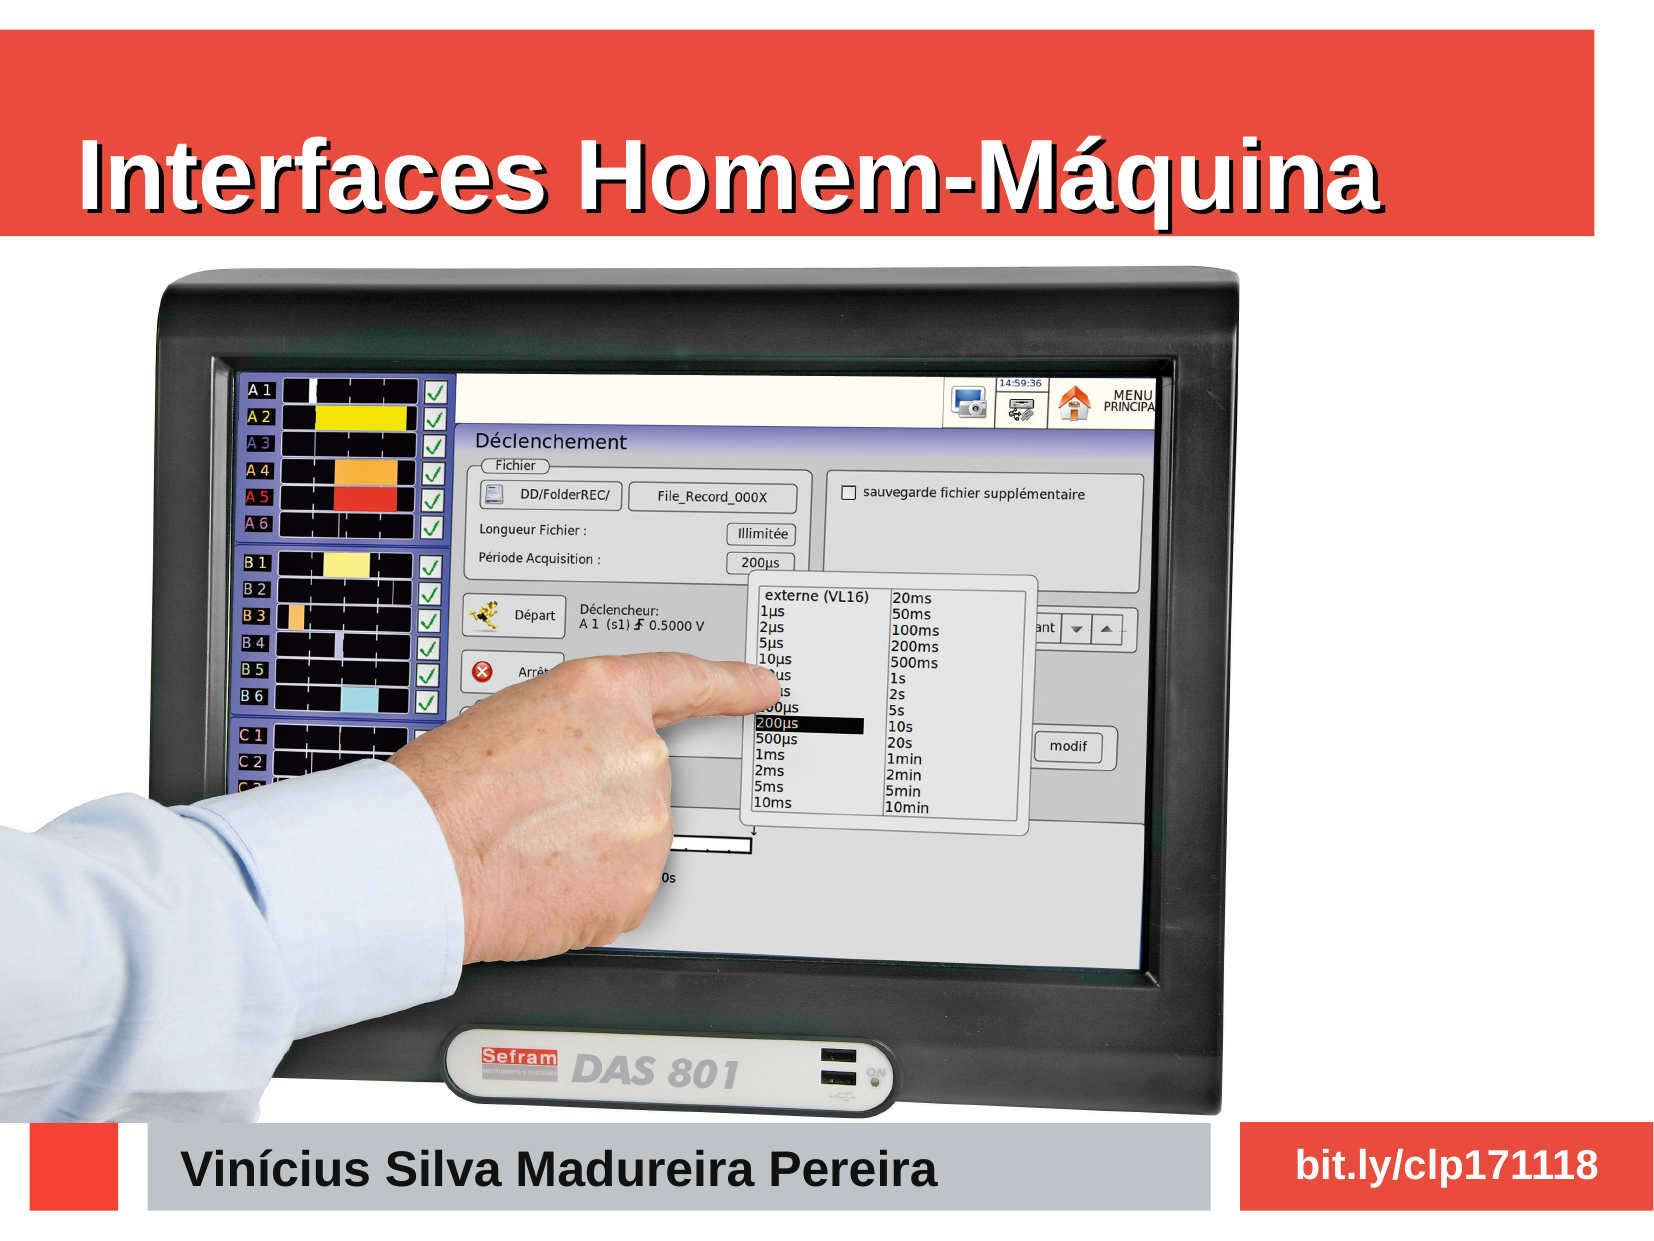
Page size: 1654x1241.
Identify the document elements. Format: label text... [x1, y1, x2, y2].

picture [0, 250, 1241, 1123]
text_box bit.ly/clp171118 [1228, 1133, 1654, 1205]
text_box Vinícius Silva Madureira Pereira [165, 1133, 1170, 1205]
title Interfaces Homem-Máquina [76, 0, 1577, 231]
